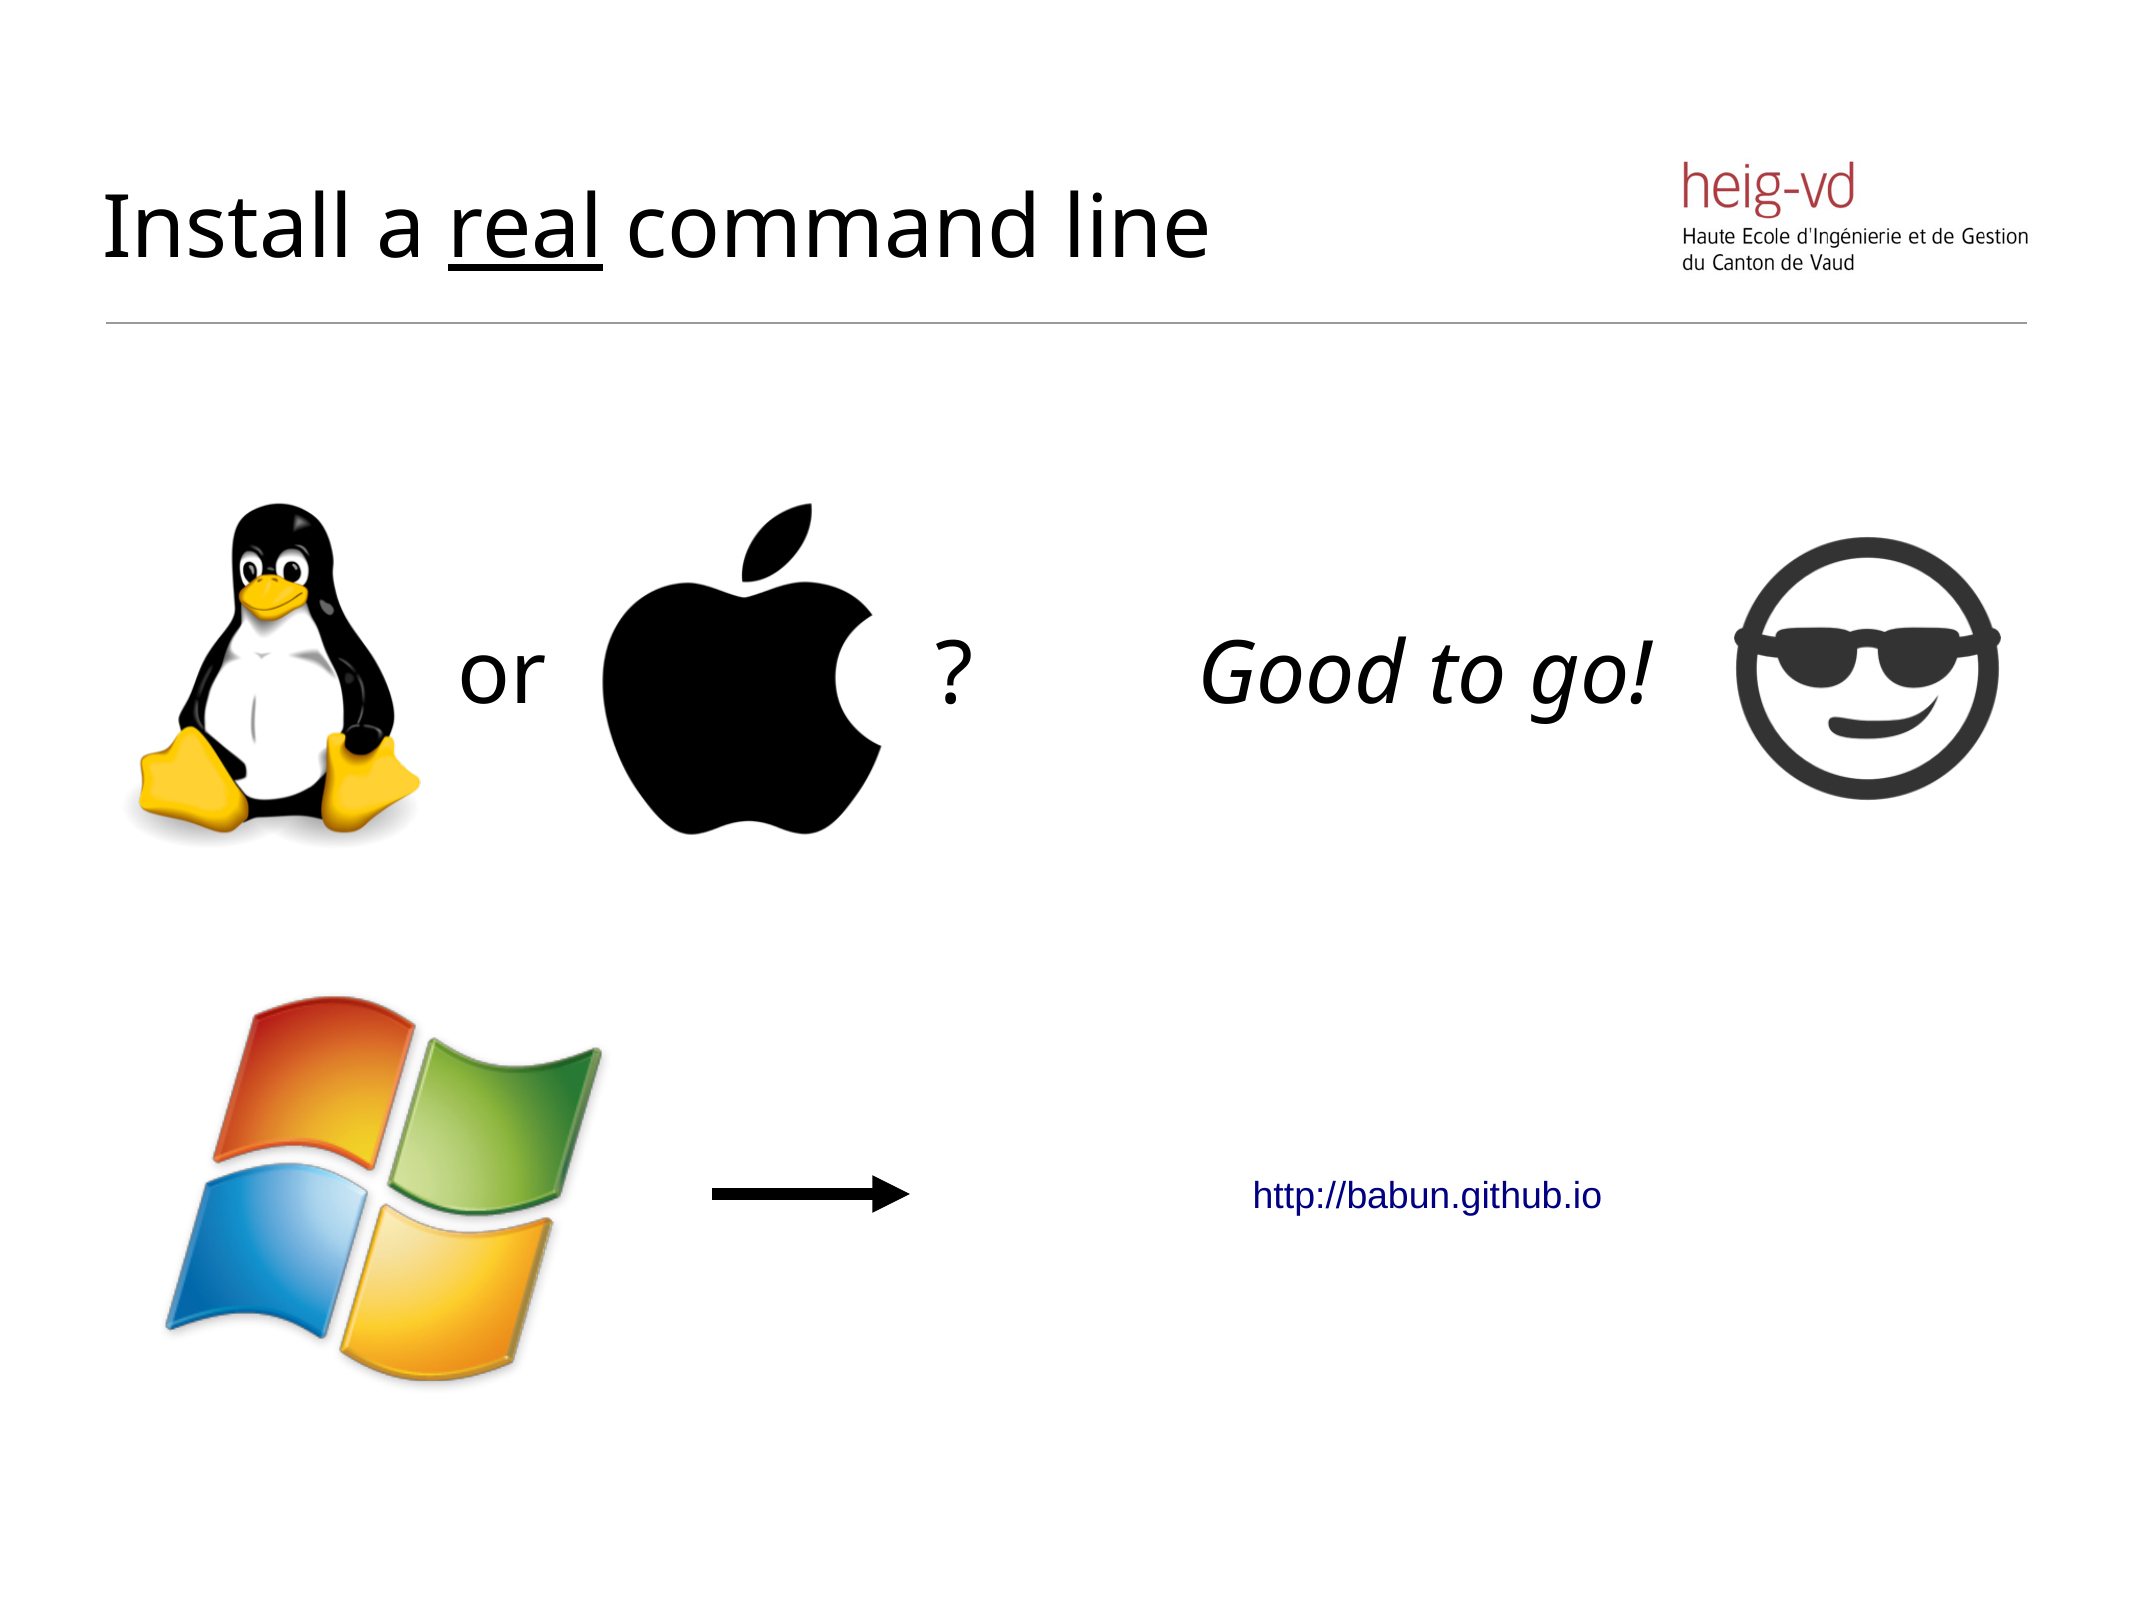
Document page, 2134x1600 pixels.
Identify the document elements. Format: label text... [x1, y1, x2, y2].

picture [161, 967, 614, 1420]
picture [122, 486, 437, 851]
text_box or [449, 607, 556, 730]
picture [1734, 535, 2001, 802]
picture [568, 495, 916, 843]
title Install a real command line [93, 54, 2040, 284]
text_box ? [926, 607, 982, 730]
text_box Good to go! [1188, 607, 1661, 730]
text_box http://babun.github.io [1244, 1163, 1611, 1225]
